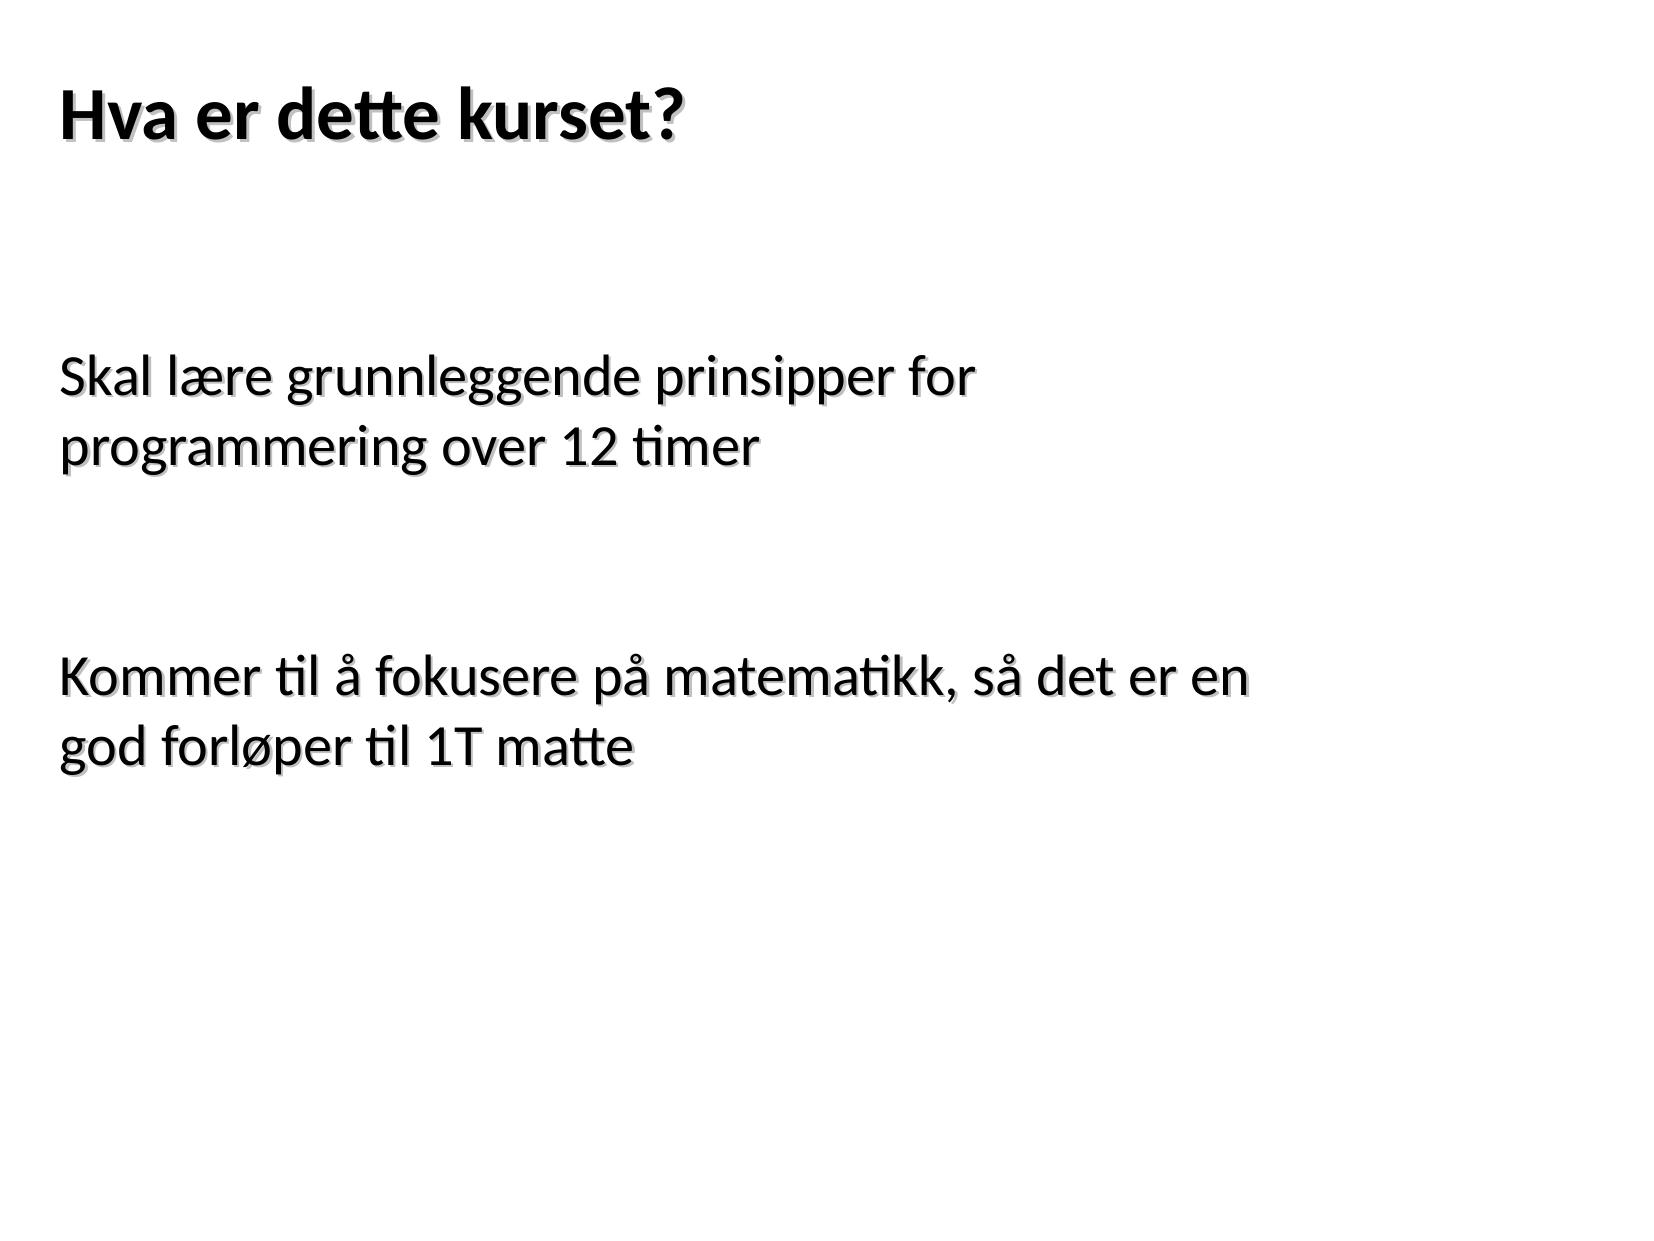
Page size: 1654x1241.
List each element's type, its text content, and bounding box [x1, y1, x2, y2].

text_box Skal lære grunnleggende prinsipper for programmering over 12 timer [44, 329, 1350, 558]
text_box Kommer til å fokusere på matematikk, så det er en god forløper til 1T matte [44, 629, 1350, 858]
text_box Hva er dette kurset? [44, 56, 1653, 285]
